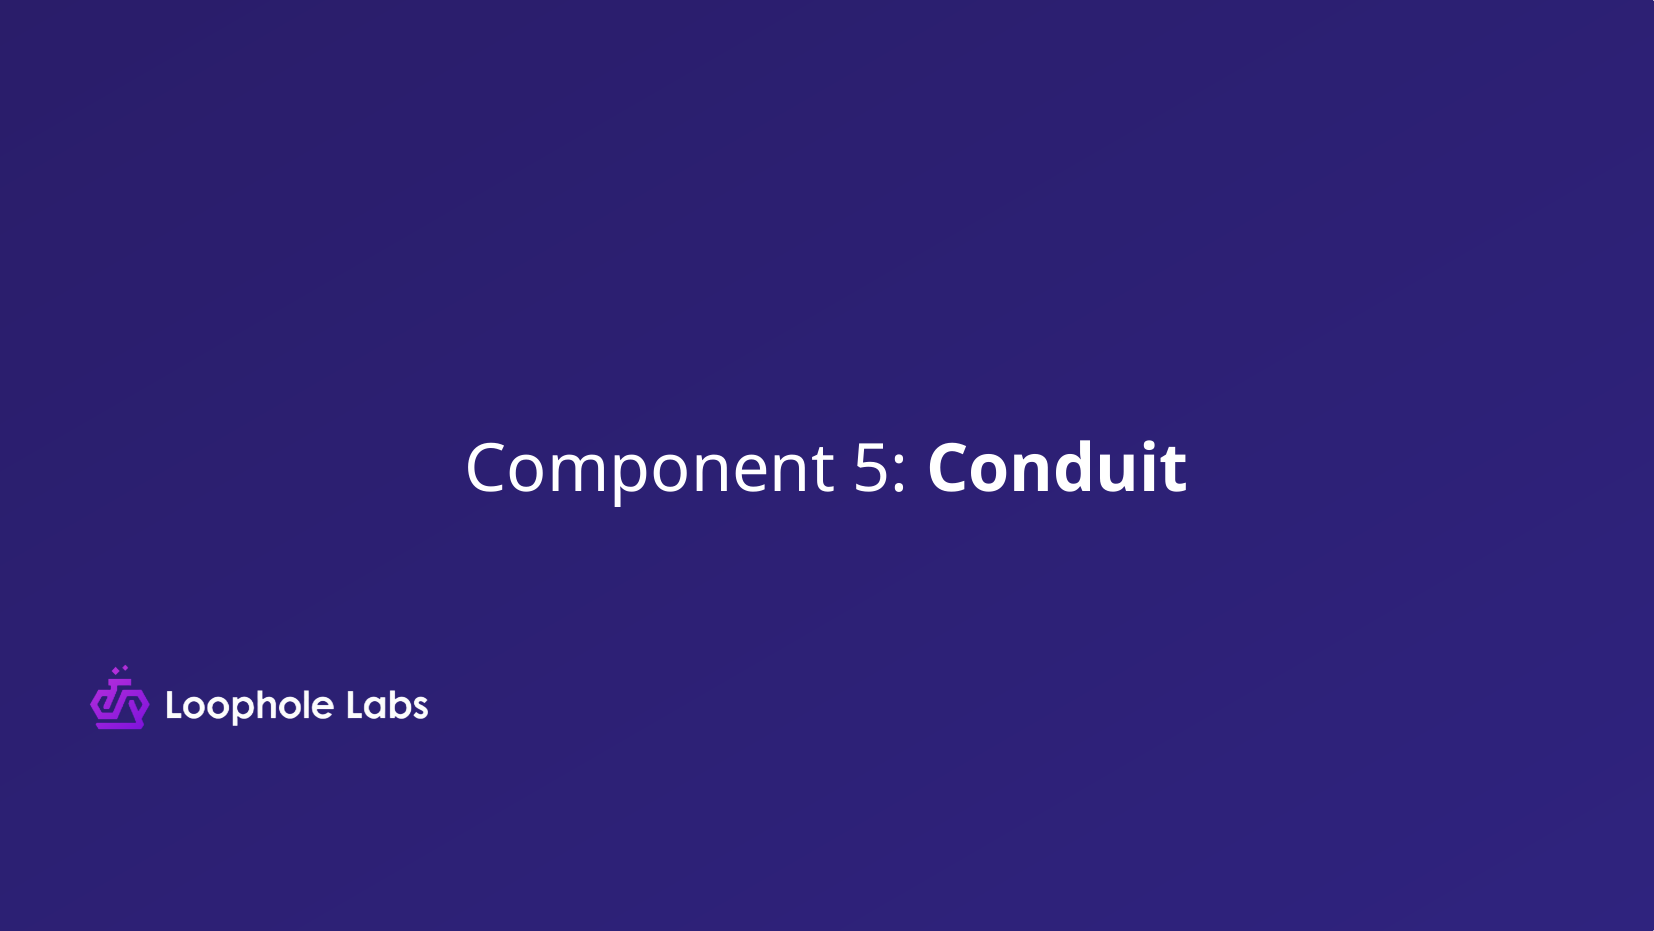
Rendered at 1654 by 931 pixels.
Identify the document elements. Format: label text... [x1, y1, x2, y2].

title Component 5: Conduit [300, 263, 1353, 667]
picture [70, 643, 439, 755]
